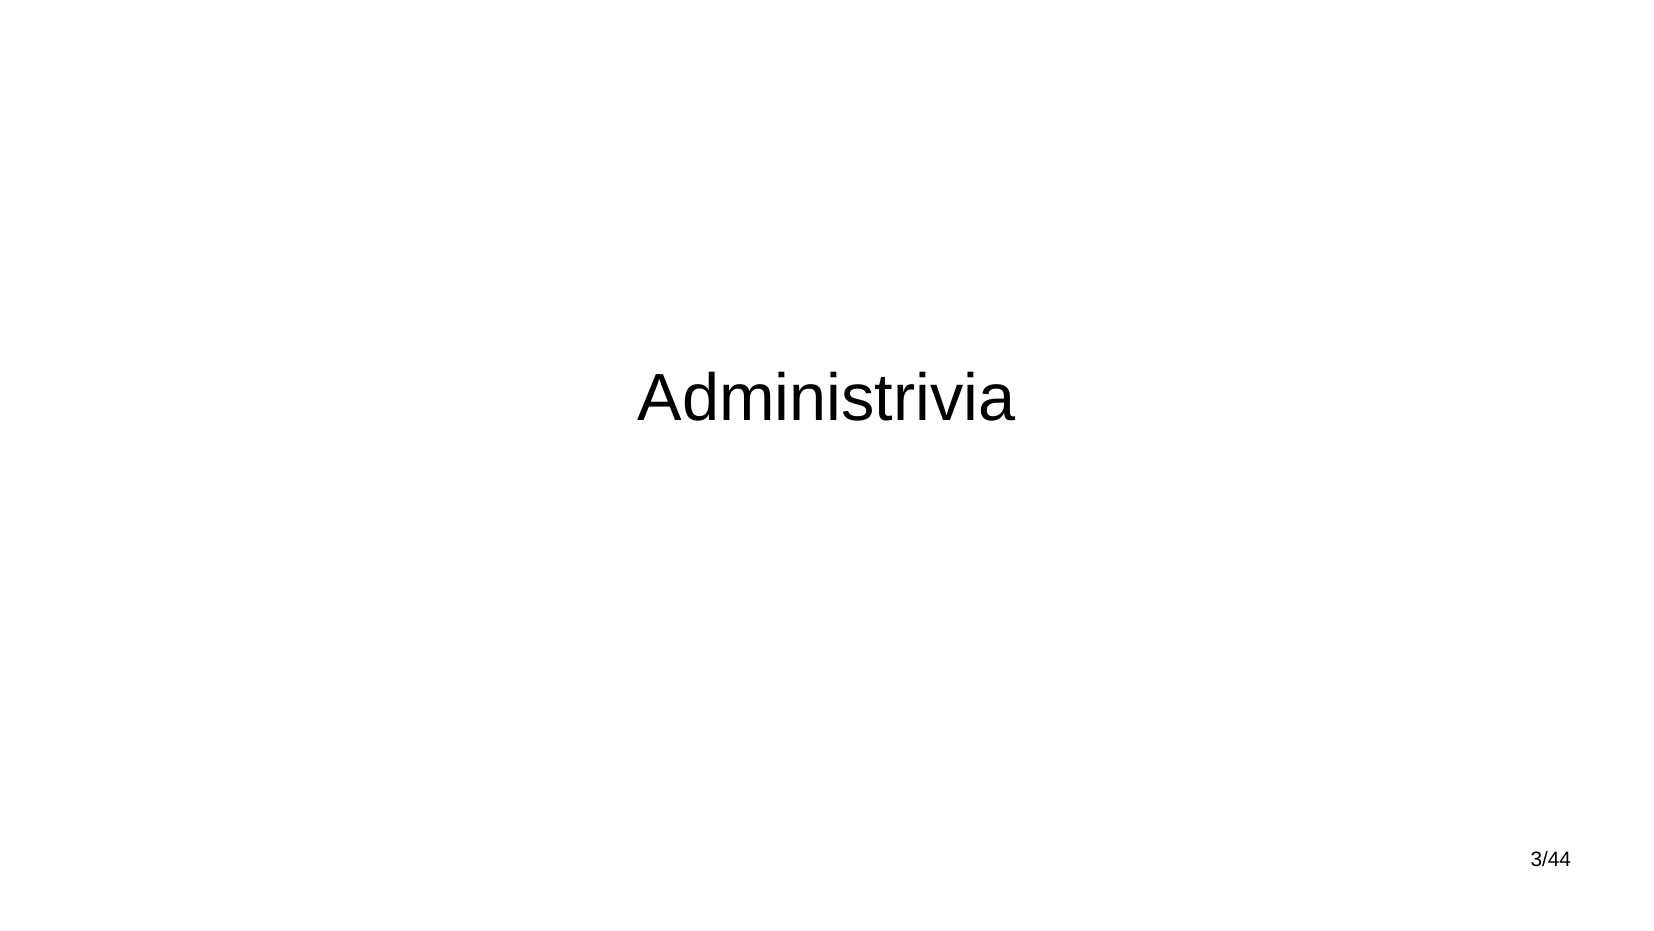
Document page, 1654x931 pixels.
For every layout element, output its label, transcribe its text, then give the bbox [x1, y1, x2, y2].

subtitle Administrivia [82, 37, 1571, 757]
